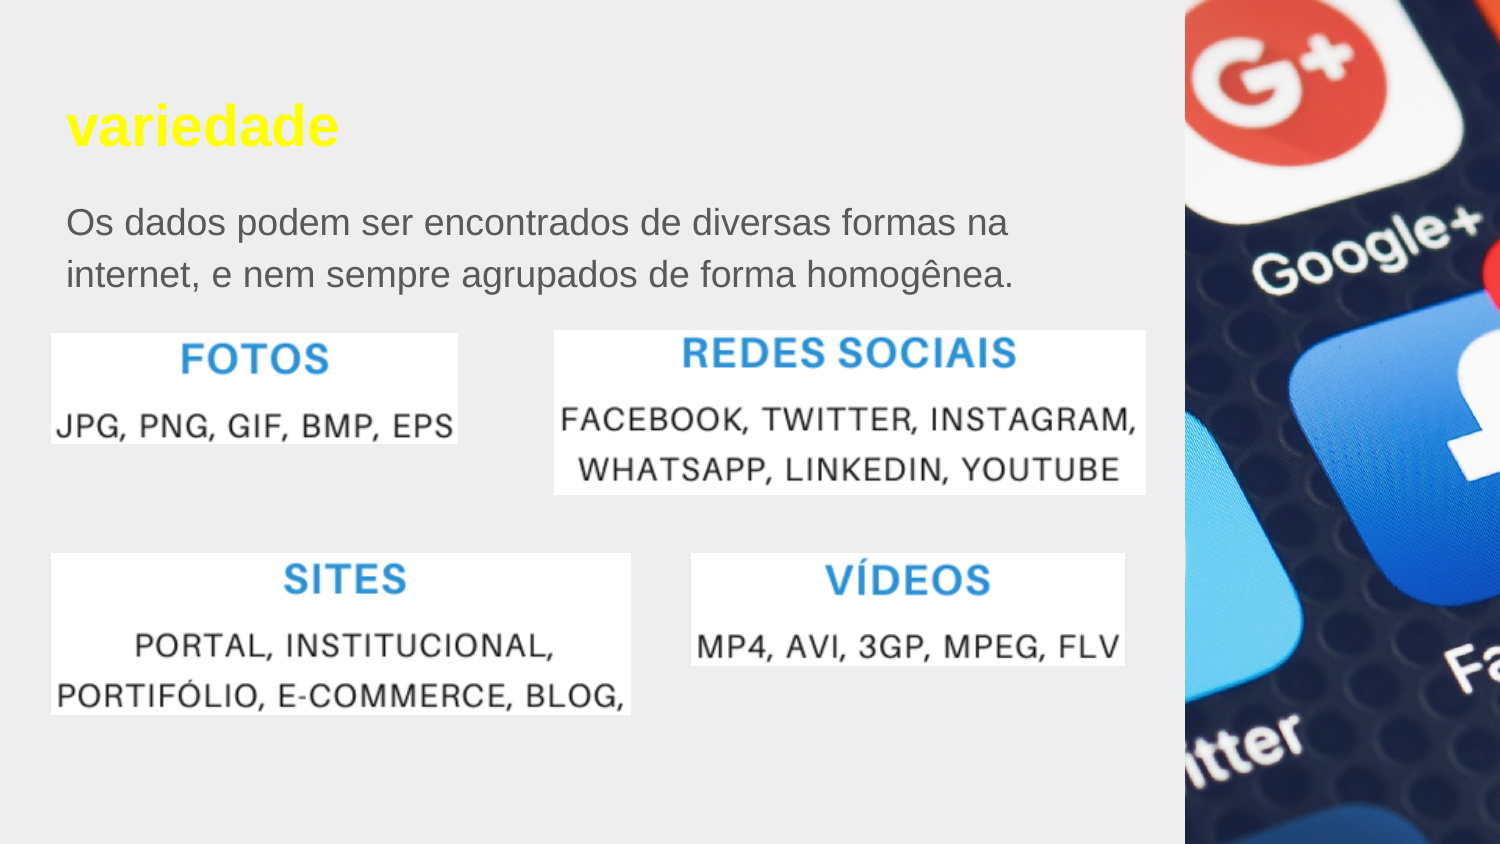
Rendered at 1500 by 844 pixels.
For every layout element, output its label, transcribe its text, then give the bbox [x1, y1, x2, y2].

picture [51, 333, 458, 444]
title variedade [51, 72, 1185, 167]
picture [1185, 0, 1500, 844]
picture [691, 553, 1125, 666]
picture [51, 553, 631, 715]
picture [554, 330, 1146, 495]
list Os dados podem ser encontrados de diversas formas na internet, e nem sempre agrupados de forma homogênea. [51, 176, 1146, 739]
